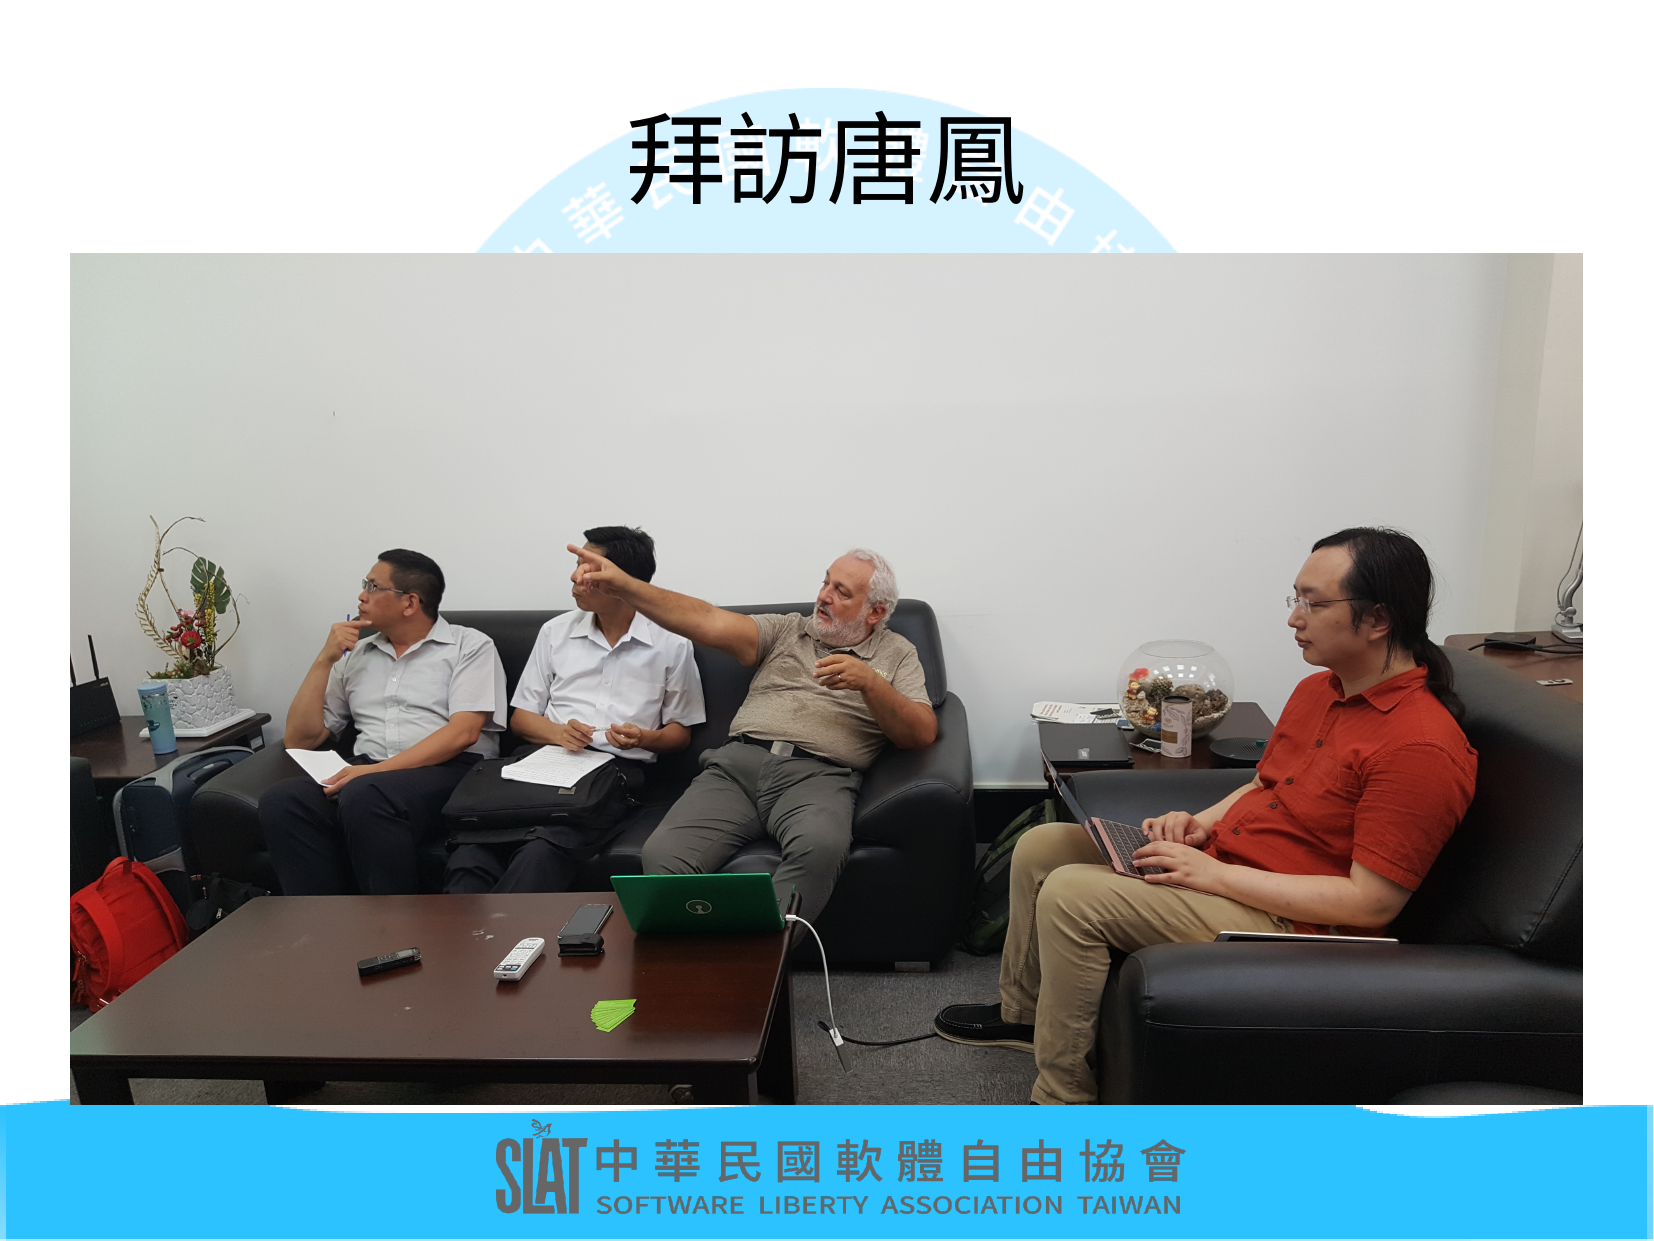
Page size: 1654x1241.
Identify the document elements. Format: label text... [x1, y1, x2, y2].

picture [0, 253, 1654, 1241]
title 拜訪唐鳳 [82, 49, 1571, 257]
